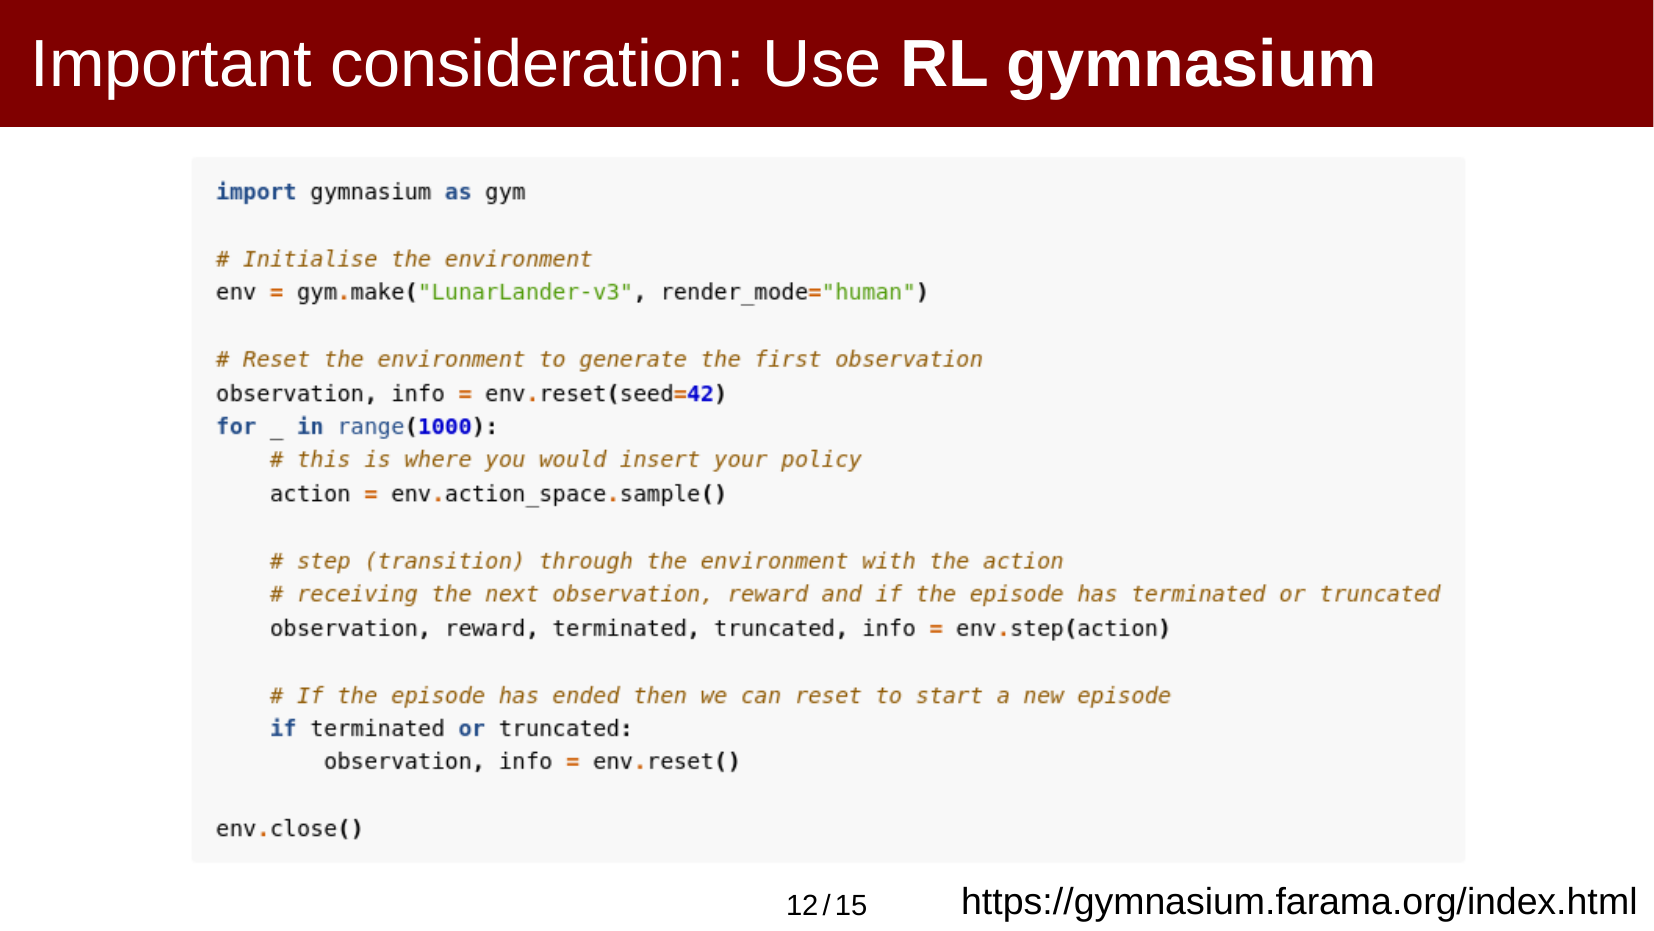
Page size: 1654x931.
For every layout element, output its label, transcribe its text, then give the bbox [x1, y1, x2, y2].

text_box https://gymnasium.farama.org/index.html [946, 873, 1654, 931]
picture [181, 148, 1475, 874]
text_box Important consideration: Use RL gymnasium [15, 19, 1631, 109]
text_box [0, 0, 1654, 127]
